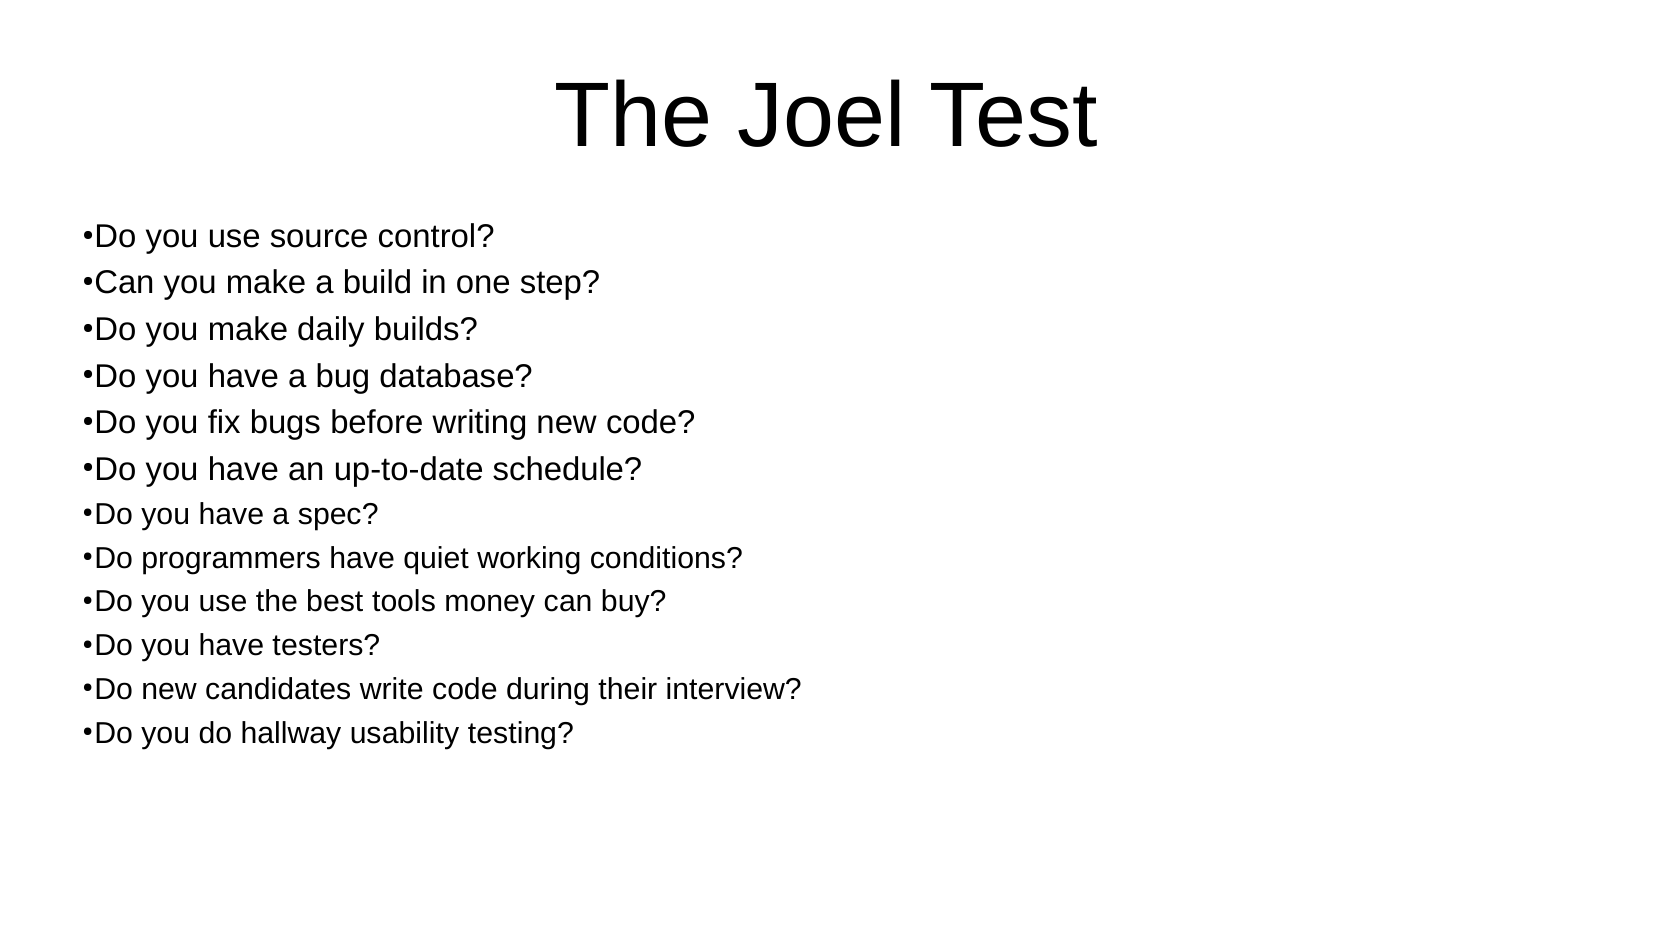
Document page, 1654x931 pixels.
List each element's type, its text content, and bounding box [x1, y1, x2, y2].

list Do you use source control? Can you make a build in one step? Do you make daily builds? Do you have a bug database? Do you fix bugs before writing new code? Do you have an up-to-date schedule? Do you have a spec? Do programmers have quiet working conditions? Do you use the best tools money can buy? Do you have testers? Do new candidates write code during their interview? Do you do hallway usability testing? [82, 217, 1571, 758]
title The Joel Test [82, 37, 1571, 193]
